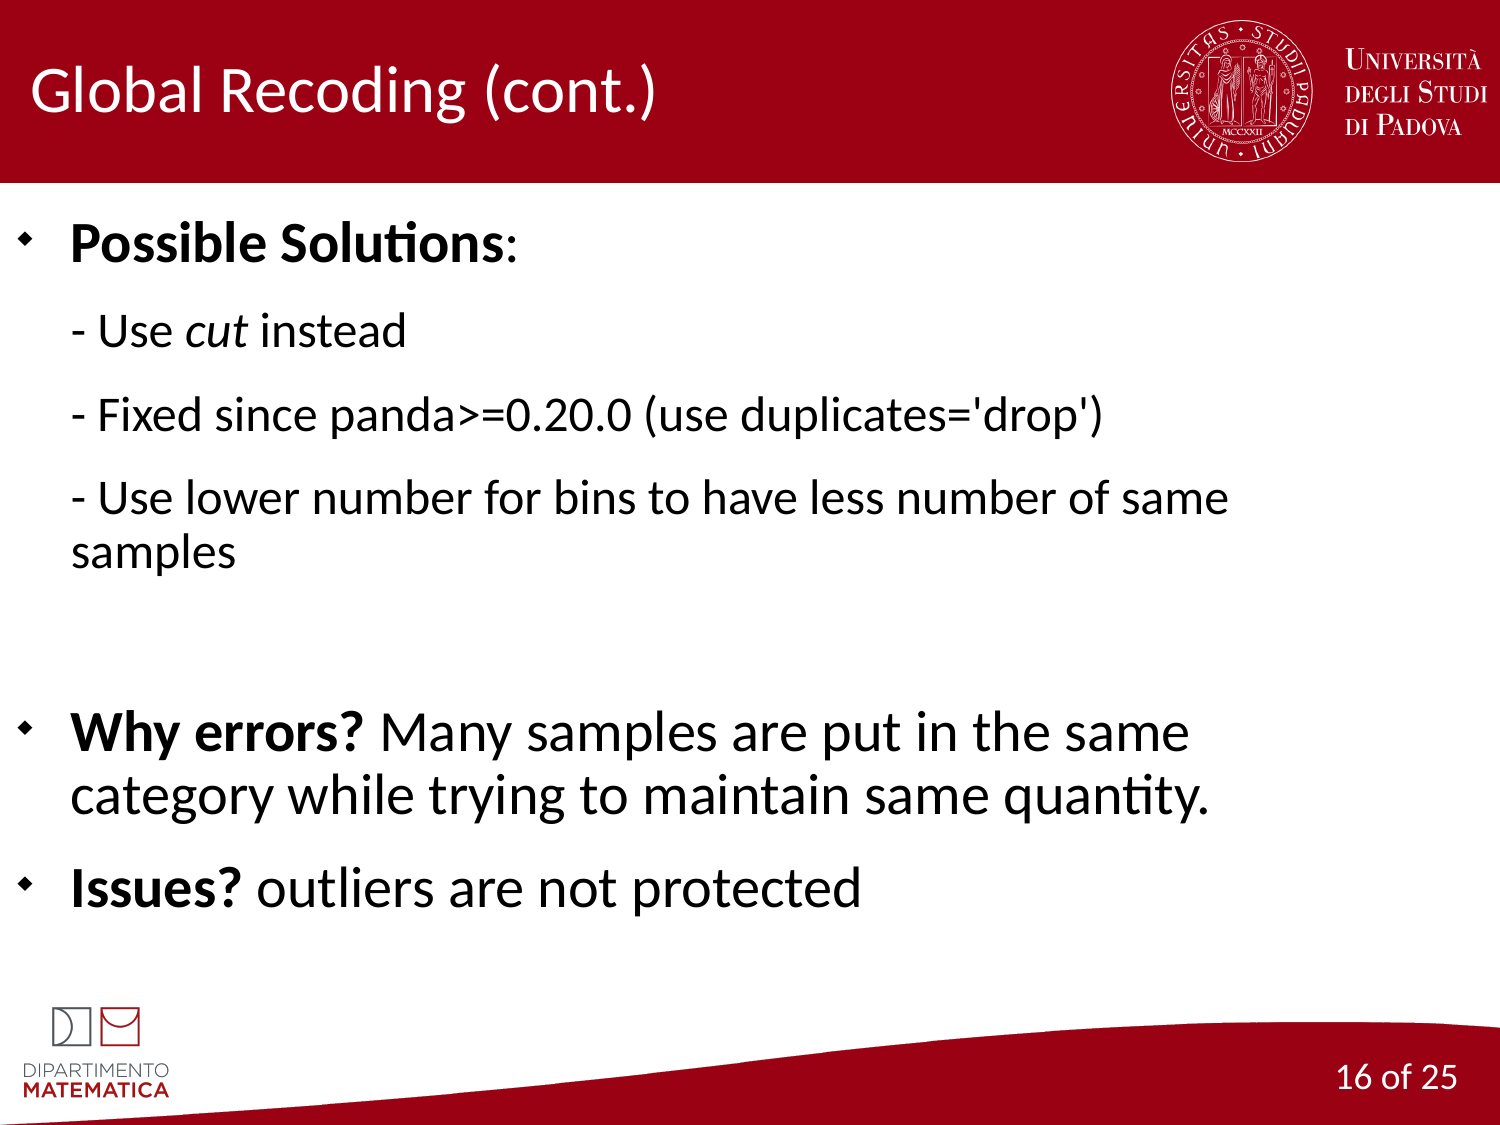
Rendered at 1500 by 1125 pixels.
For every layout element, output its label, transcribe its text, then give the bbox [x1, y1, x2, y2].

slide_number <number> of 25 [1136, 1044, 1474, 1104]
list Possible Solutions: - Use cut instead - Fixed since panda>=0.20.0 (use duplicates='drop') - Use lower number for bins to have less number of same samples Why errors? Many samples are put in the same category while trying to maintain same quantity. Issues? outliers are not protected Solutions? [0, 104, 1291, 196]
picture [1171, 20, 1487, 162]
title Global Recoding (cont.) [0, 0, 1159, 104]
picture [0, 1007, 1500, 1125]
